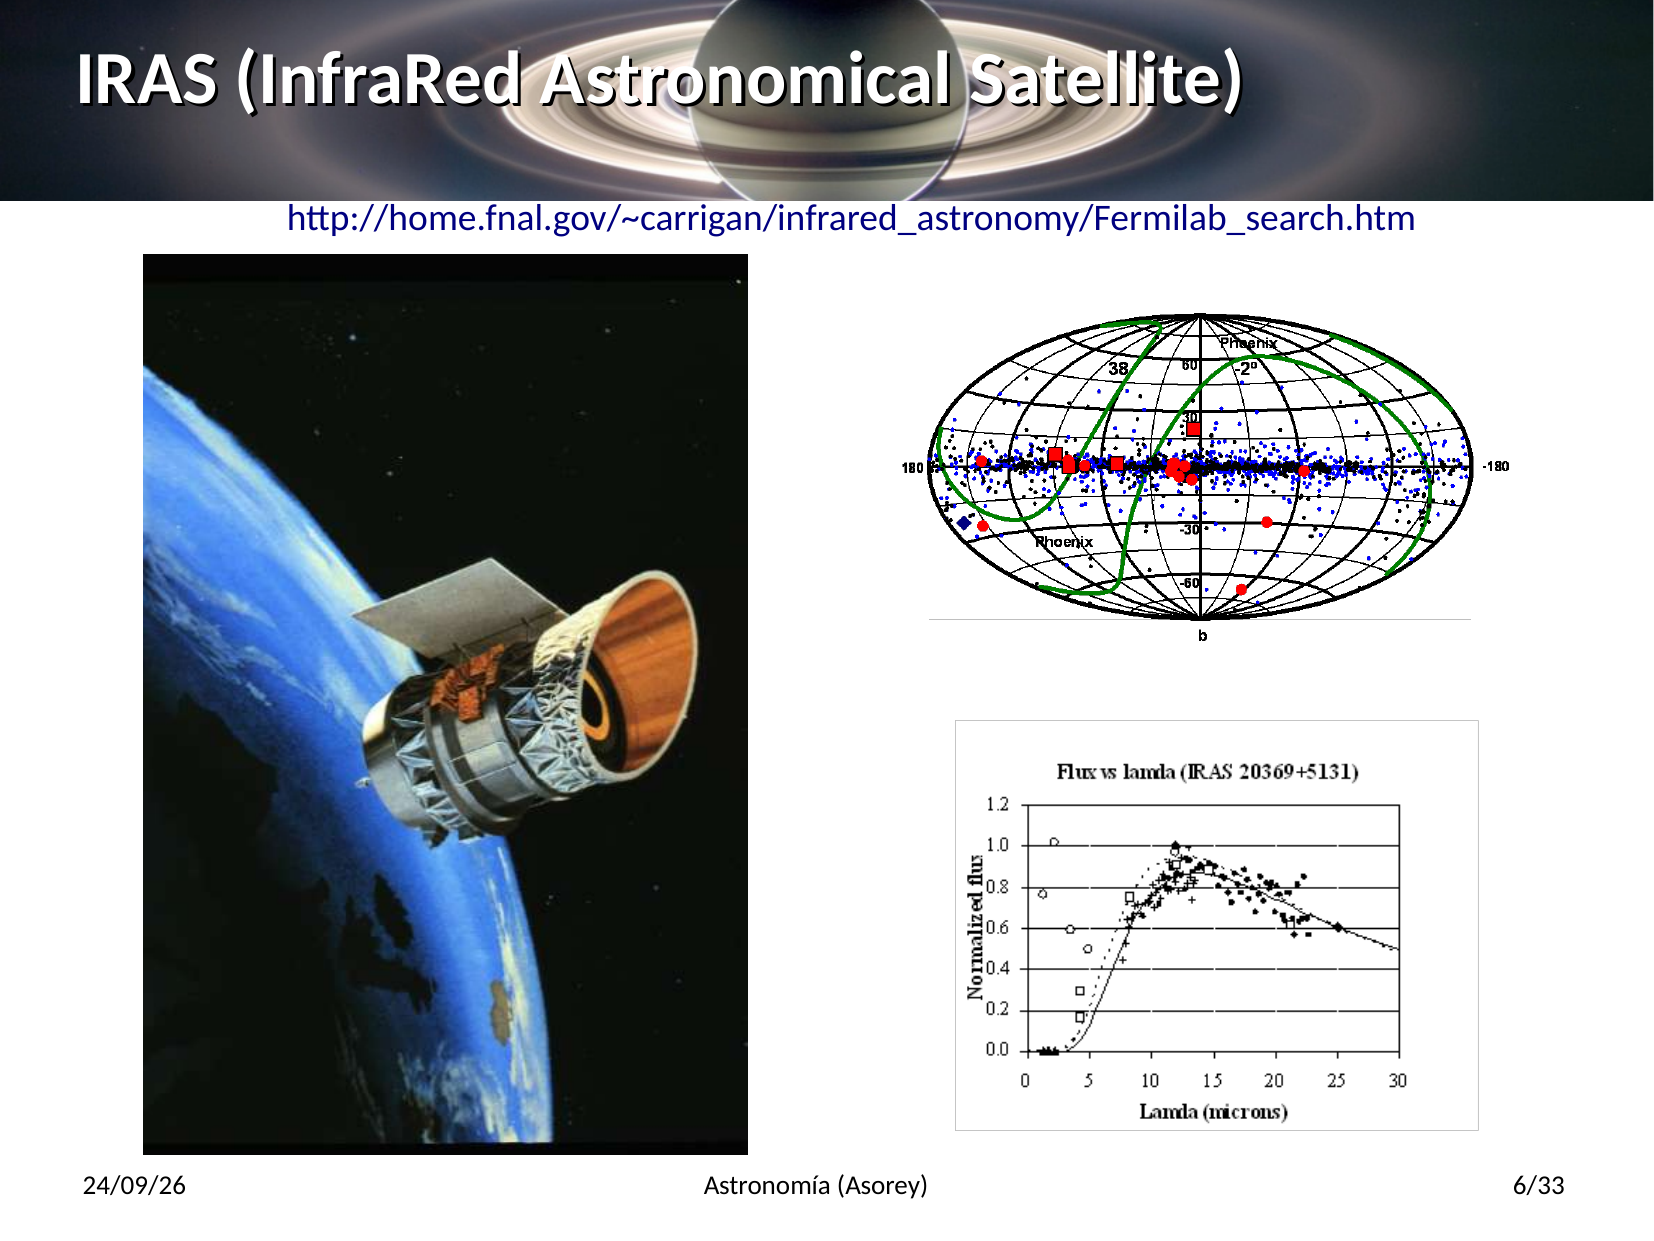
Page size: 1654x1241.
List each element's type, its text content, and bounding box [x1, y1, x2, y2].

picture [848, 263, 1576, 661]
title IRAS (InfraRed Astronomical Satellite) [75, 19, 1564, 151]
picture [143, 254, 748, 1156]
picture [0, 0, 1654, 201]
text_box http://home.fnal.gov/~carrigan/infrared_astronomy/Fermilab_search.htm [272, 195, 1441, 256]
picture [945, 710, 1489, 1141]
